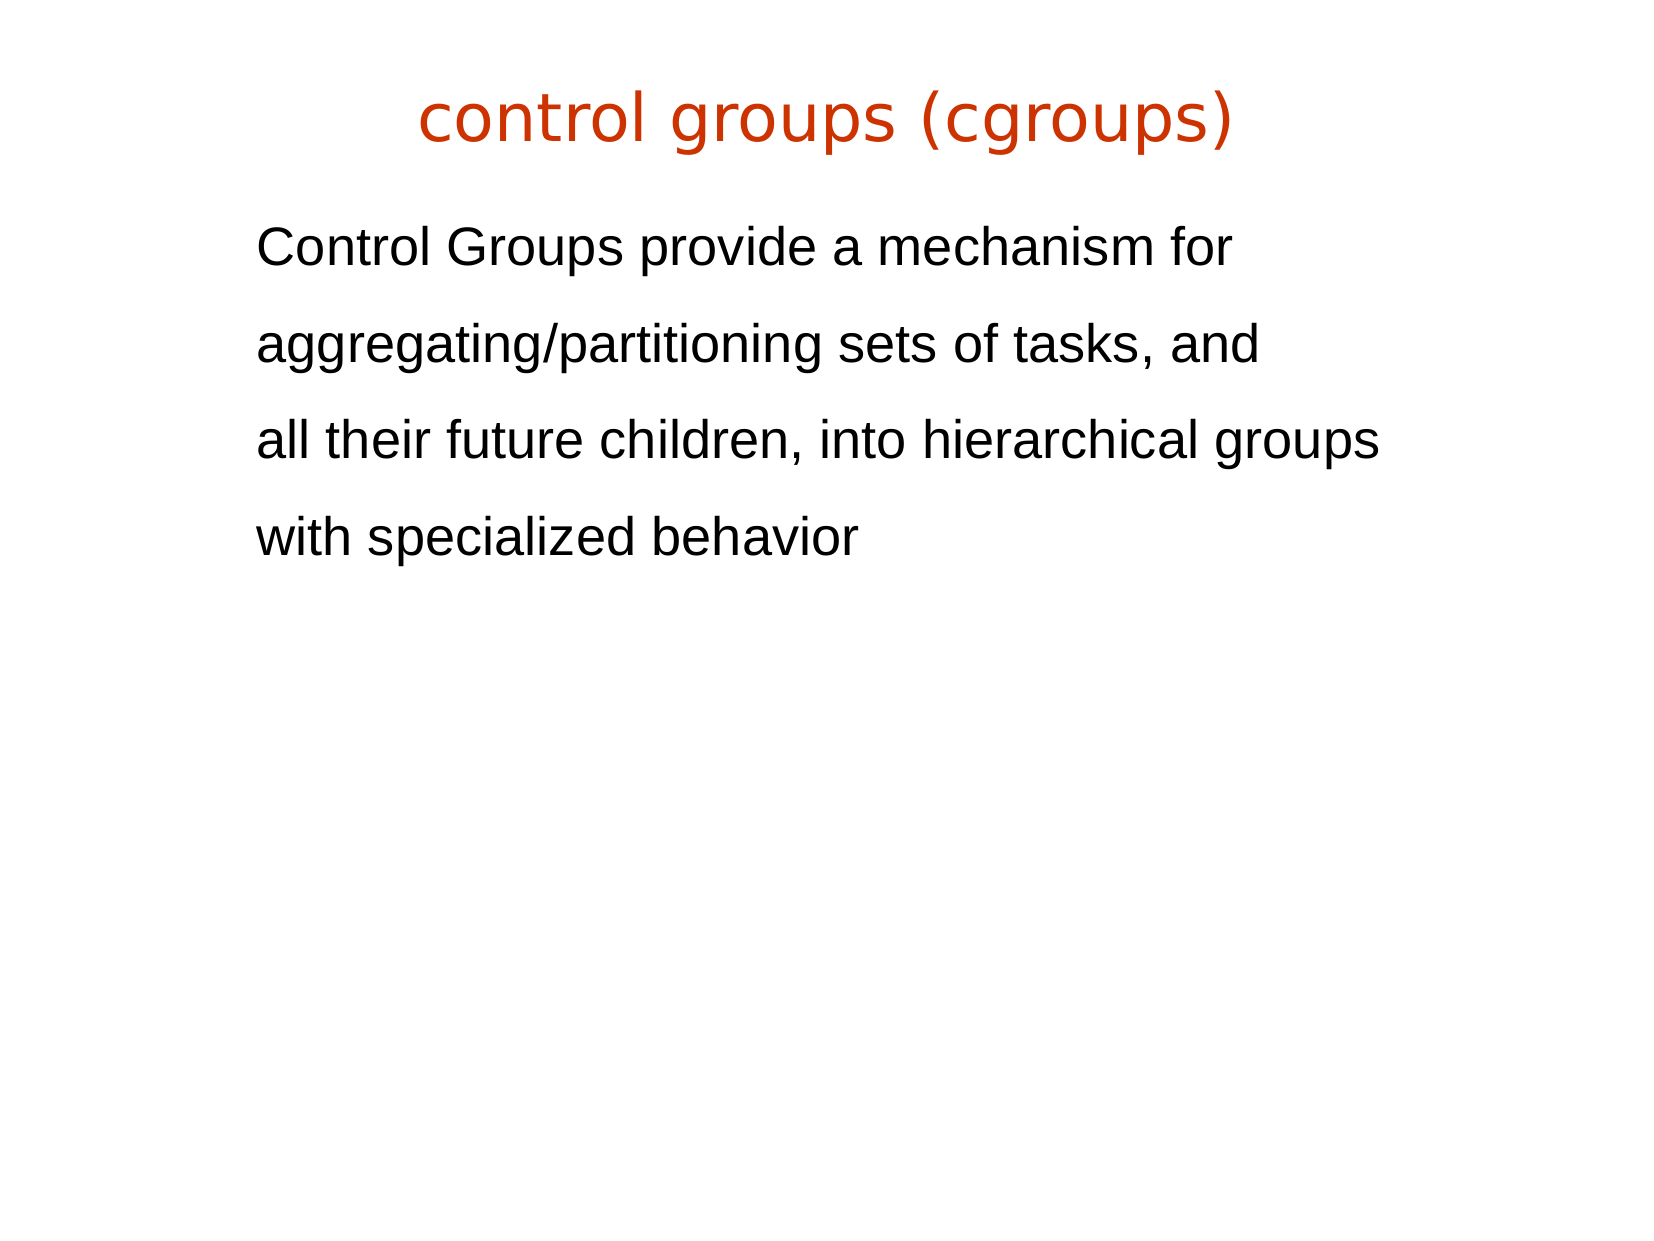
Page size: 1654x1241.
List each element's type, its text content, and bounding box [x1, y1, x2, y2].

text_box Control Groups provide a mechanism for aggregating/partitioning sets of tasks, and all their future children, into hierarchical groups with specialized behavior [241, 178, 1412, 554]
text_box control groups (cgroups) [402, 72, 1252, 166]
